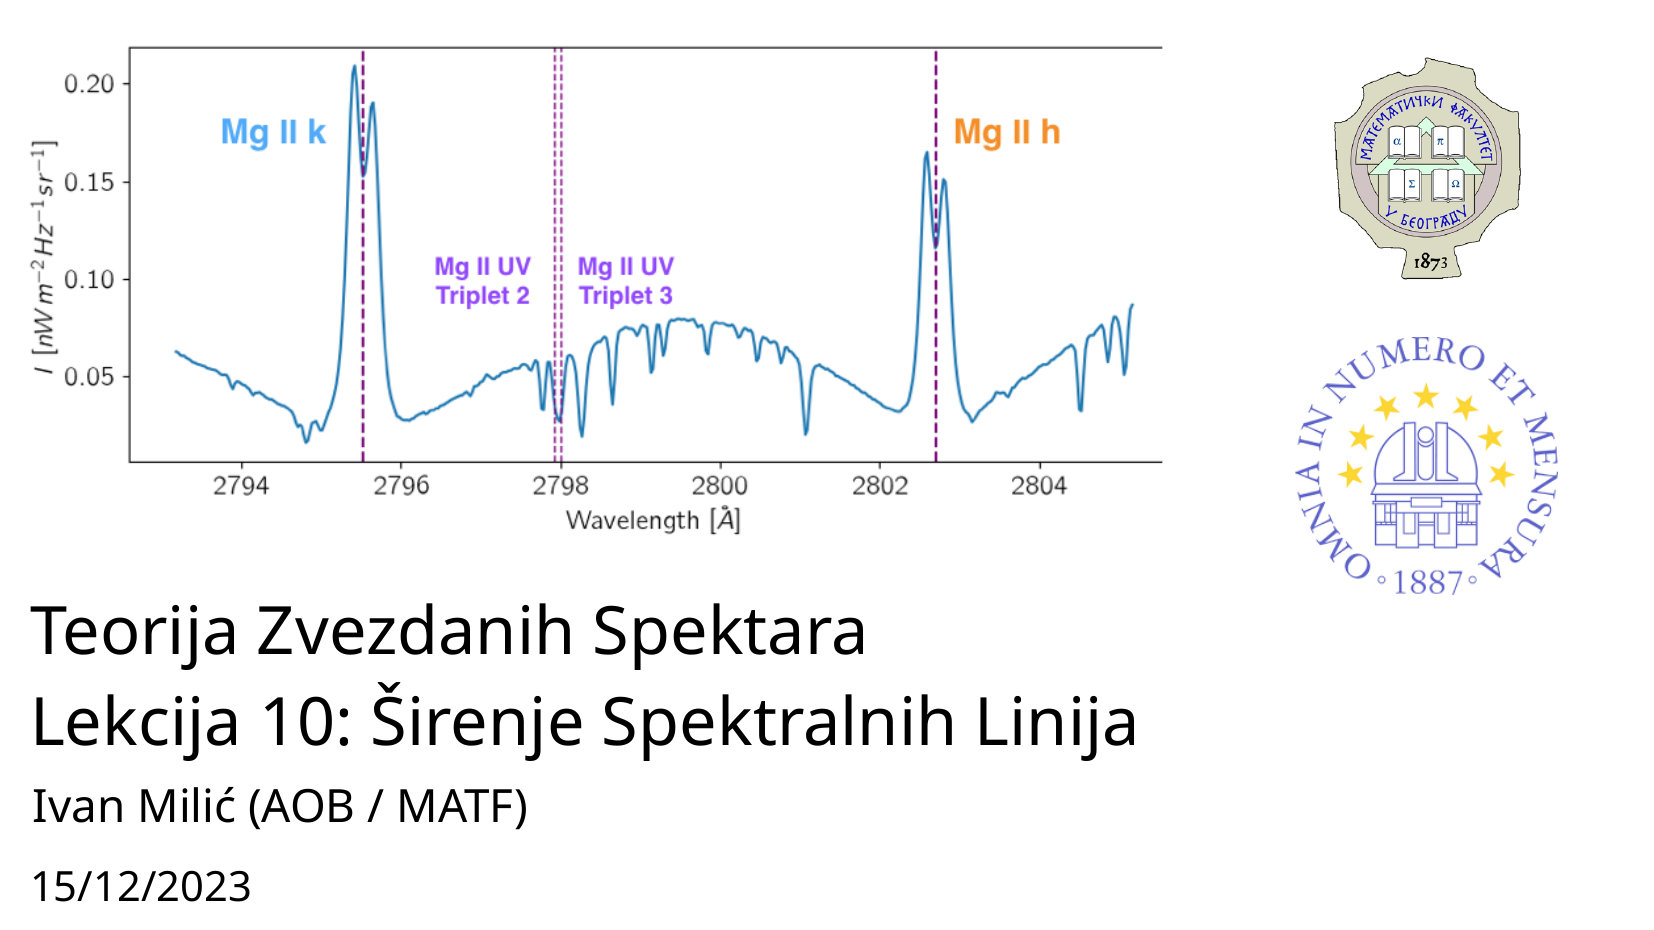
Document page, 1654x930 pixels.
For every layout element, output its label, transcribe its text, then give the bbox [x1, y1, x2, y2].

text_box Teorija Zvezdanih Spektara Lekcija 10: Širenje Spektralnih Linija [30, 583, 1595, 765]
picture [10, 37, 1163, 546]
picture [1237, 25, 1616, 310]
subtitle 15/12/2023 [30, 847, 1530, 923]
picture [1295, 337, 1558, 595]
text_box Ivan Milić (AOB / MATF) [18, 765, 1331, 847]
